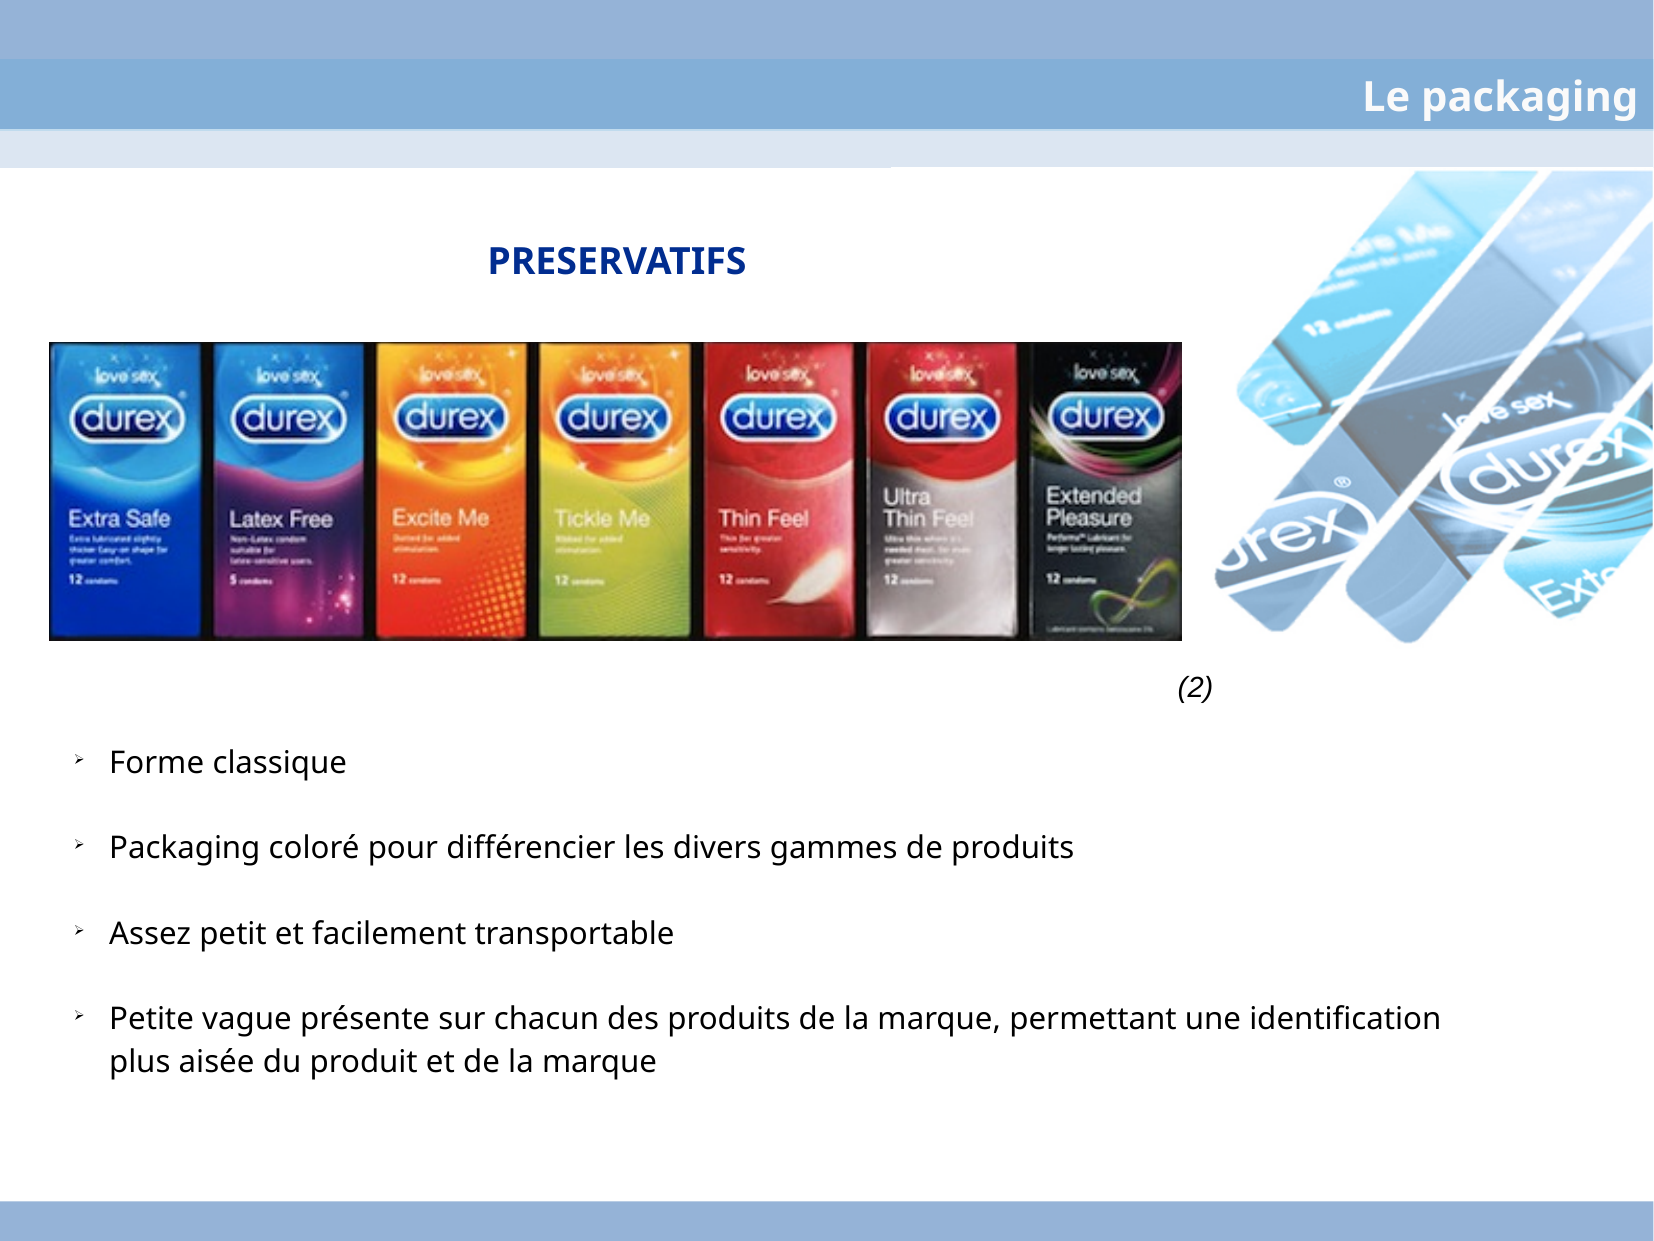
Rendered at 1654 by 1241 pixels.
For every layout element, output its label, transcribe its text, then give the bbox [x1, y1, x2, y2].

text_box [0, 1201, 1654, 1241]
picture [49, 167, 1654, 743]
text_box (2) [1162, 663, 1229, 712]
text_box [0, 123, 1654, 168]
text_box PRESERVATIFS [472, 227, 754, 308]
text_box Le packaging [0, 59, 1654, 123]
text_box [0, 0, 1654, 59]
text_box Forme classique Packaging coloré pour différencier les divers gammes de produits Assez petit et facilement transportable Petite vague présente sur chacun des produits de la marque, permettant une identification plus aisée du produit et de la marque [59, 732, 1501, 1044]
